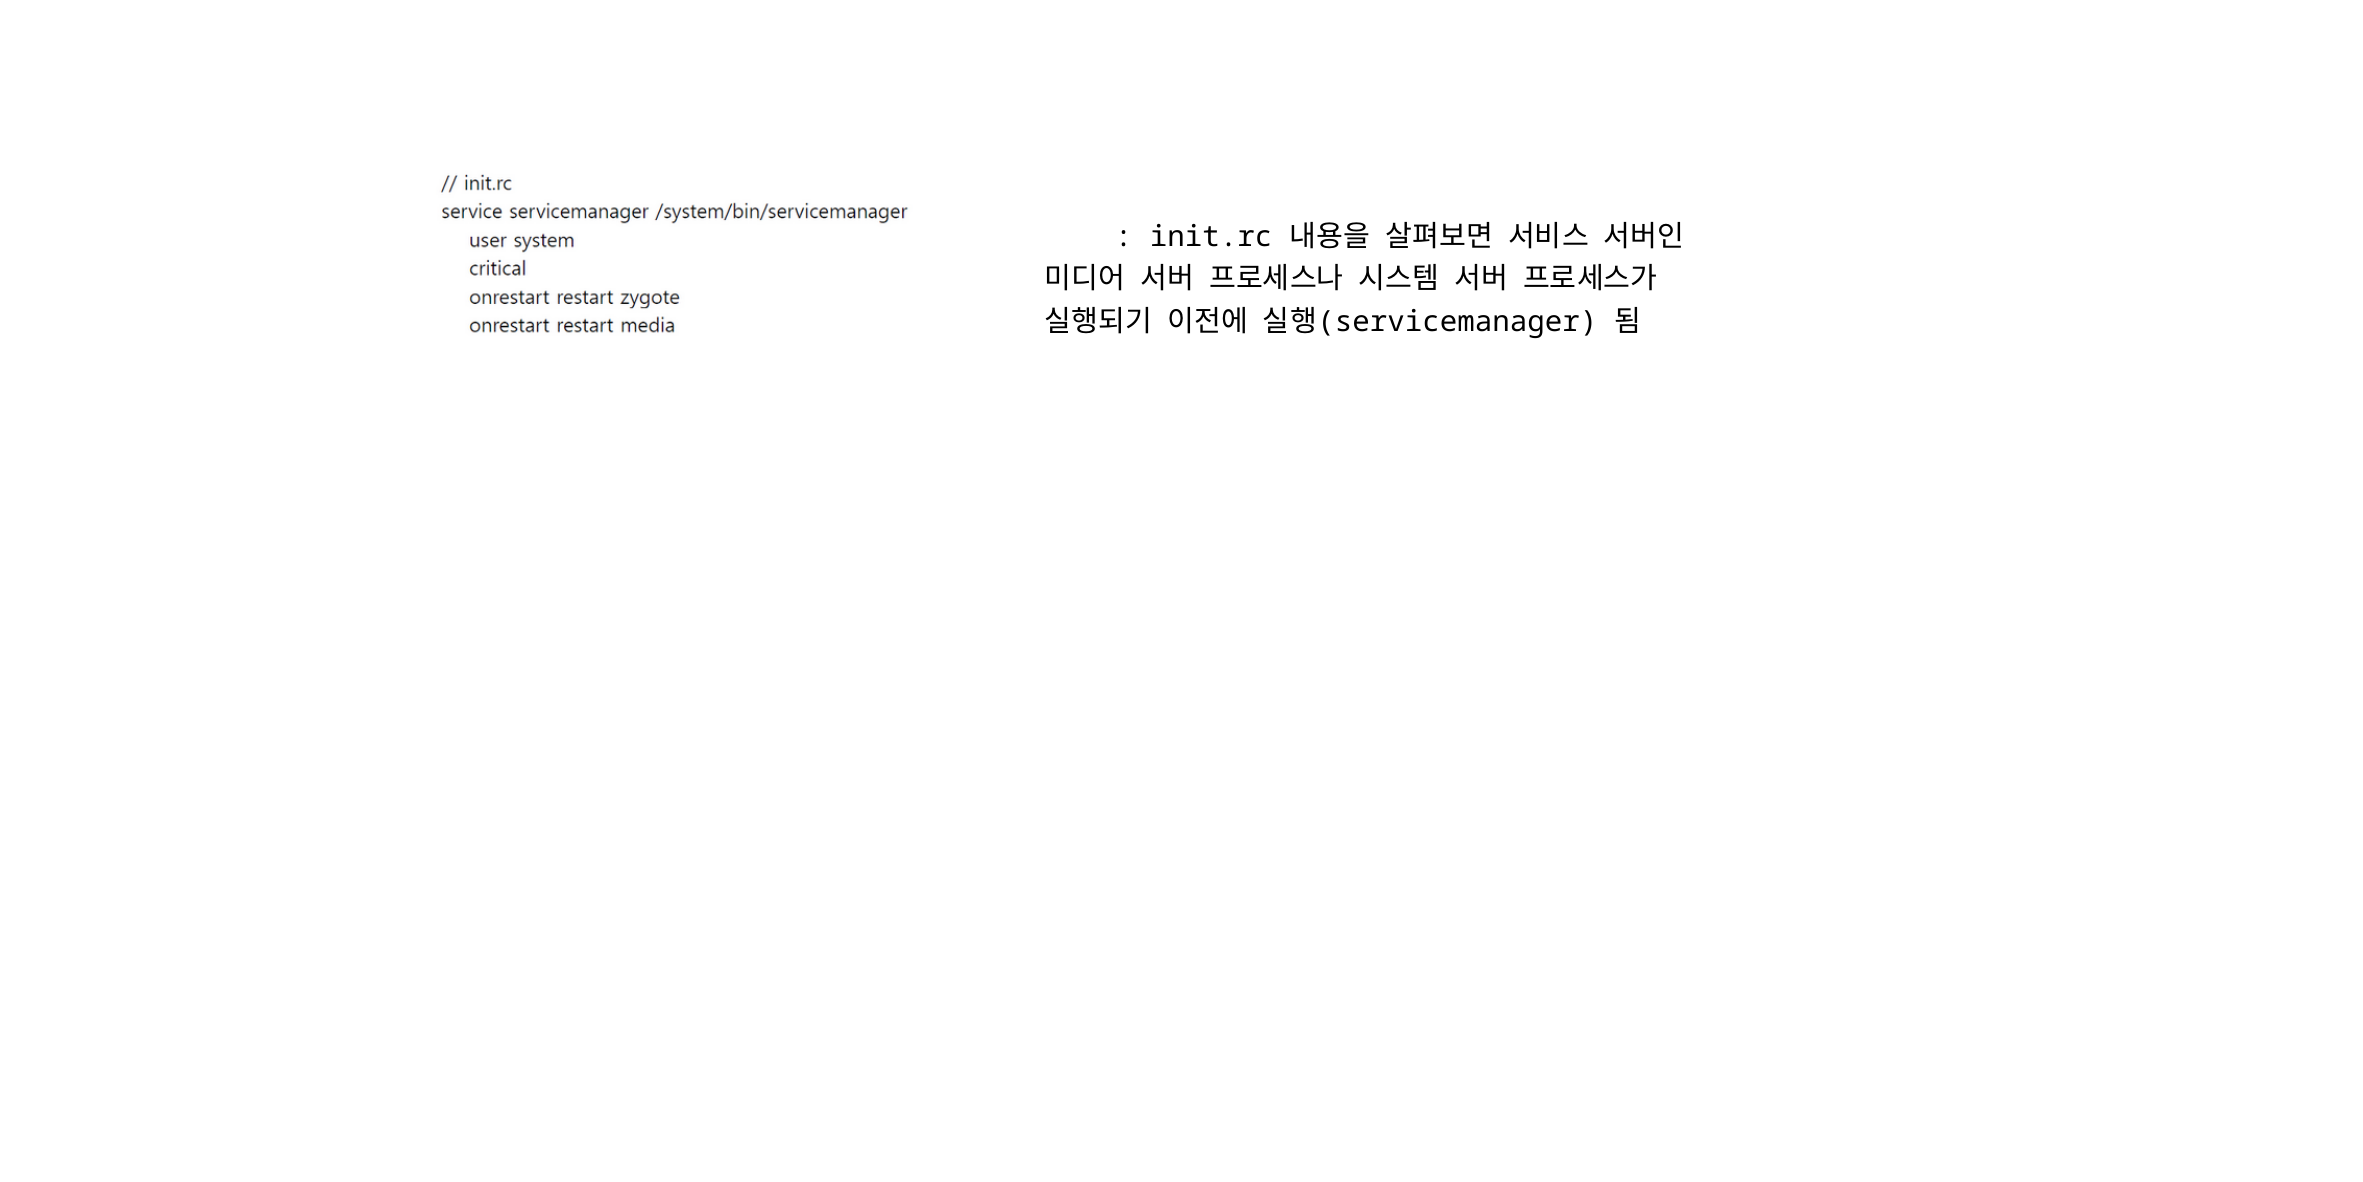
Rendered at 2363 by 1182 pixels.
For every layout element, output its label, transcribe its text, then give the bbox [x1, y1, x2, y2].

picture [417, 154, 923, 347]
text_box : init.rc 내용을 살펴보면 서비스 서버인 미디어 서버 프로세스나 시스템 서버 프로세스가 실행되기 이전에 실행(servicemanager) 됨 [1030, 164, 1741, 297]
